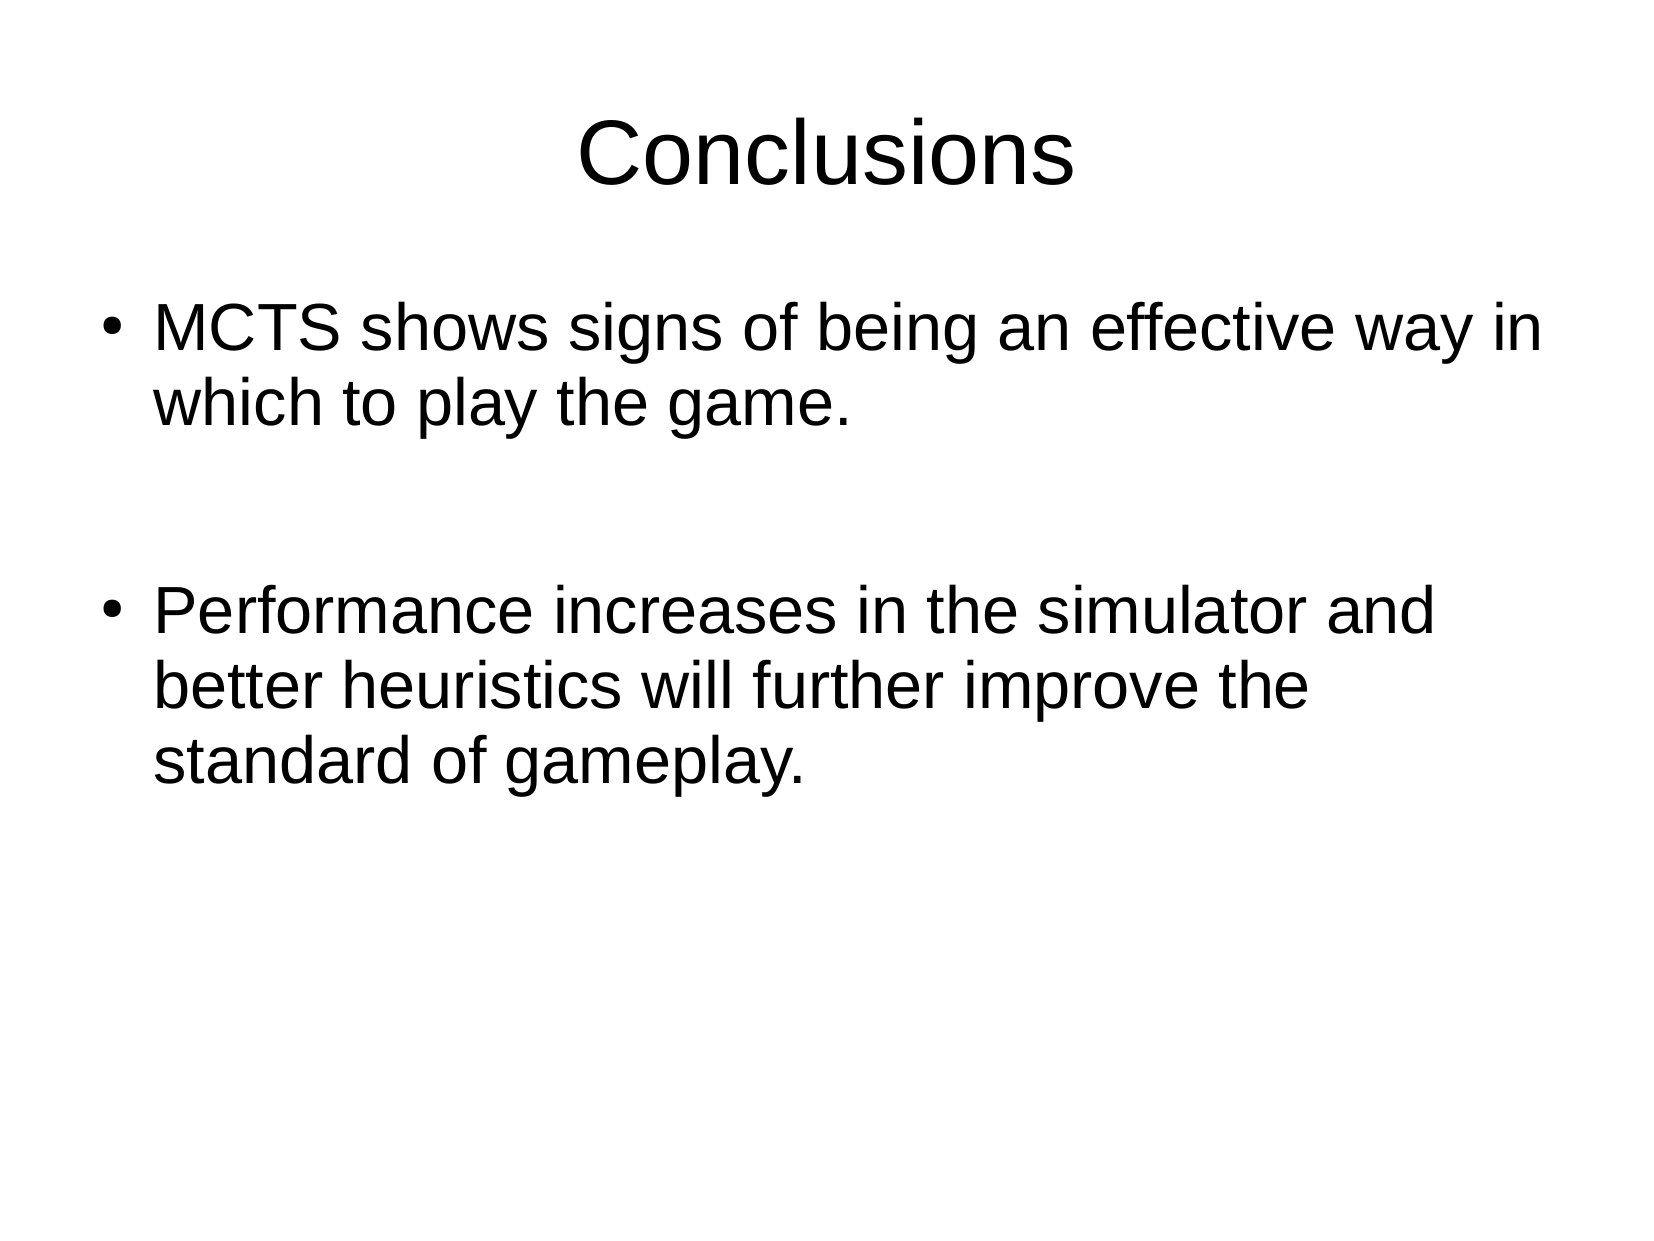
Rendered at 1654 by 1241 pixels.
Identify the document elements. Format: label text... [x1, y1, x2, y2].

title Conclusions [82, 49, 1571, 257]
list MCTS shows signs of being an effective way in which to play the game. Performance increases in the simulator and better heuristics will further improve the standard of gameplay. [82, 290, 1571, 1010]
